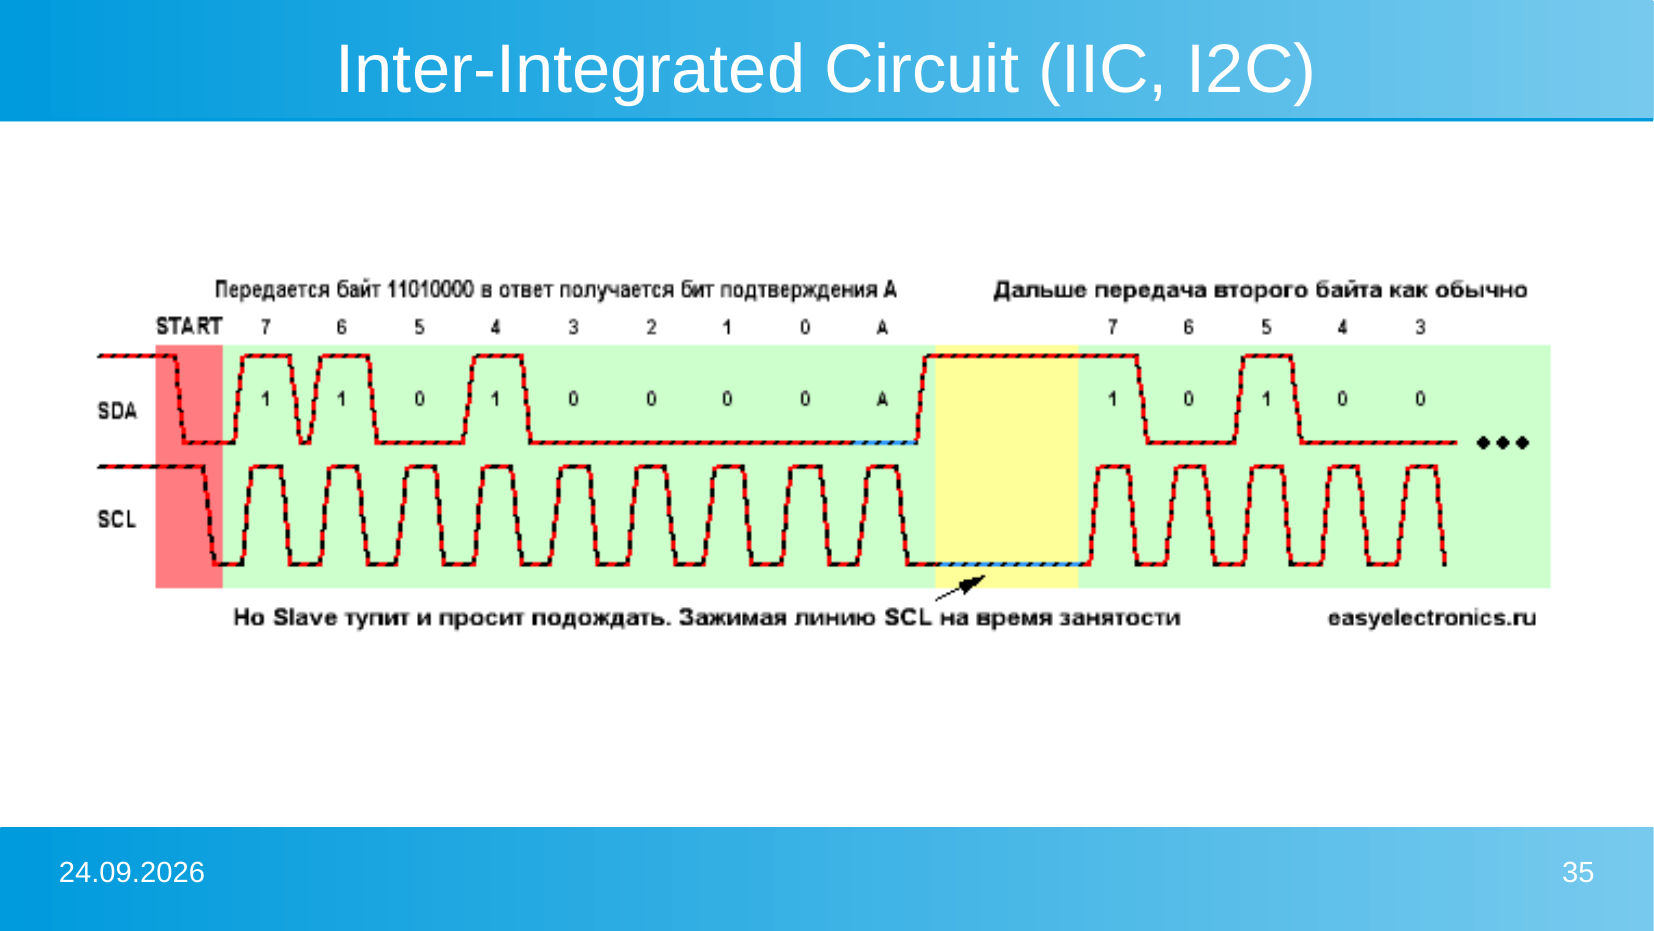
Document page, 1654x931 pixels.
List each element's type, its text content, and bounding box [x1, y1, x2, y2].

picture [50, 224, 1601, 680]
title Inter-Integrated Circuit (IIC, I2C) [59, 29, 1595, 108]
